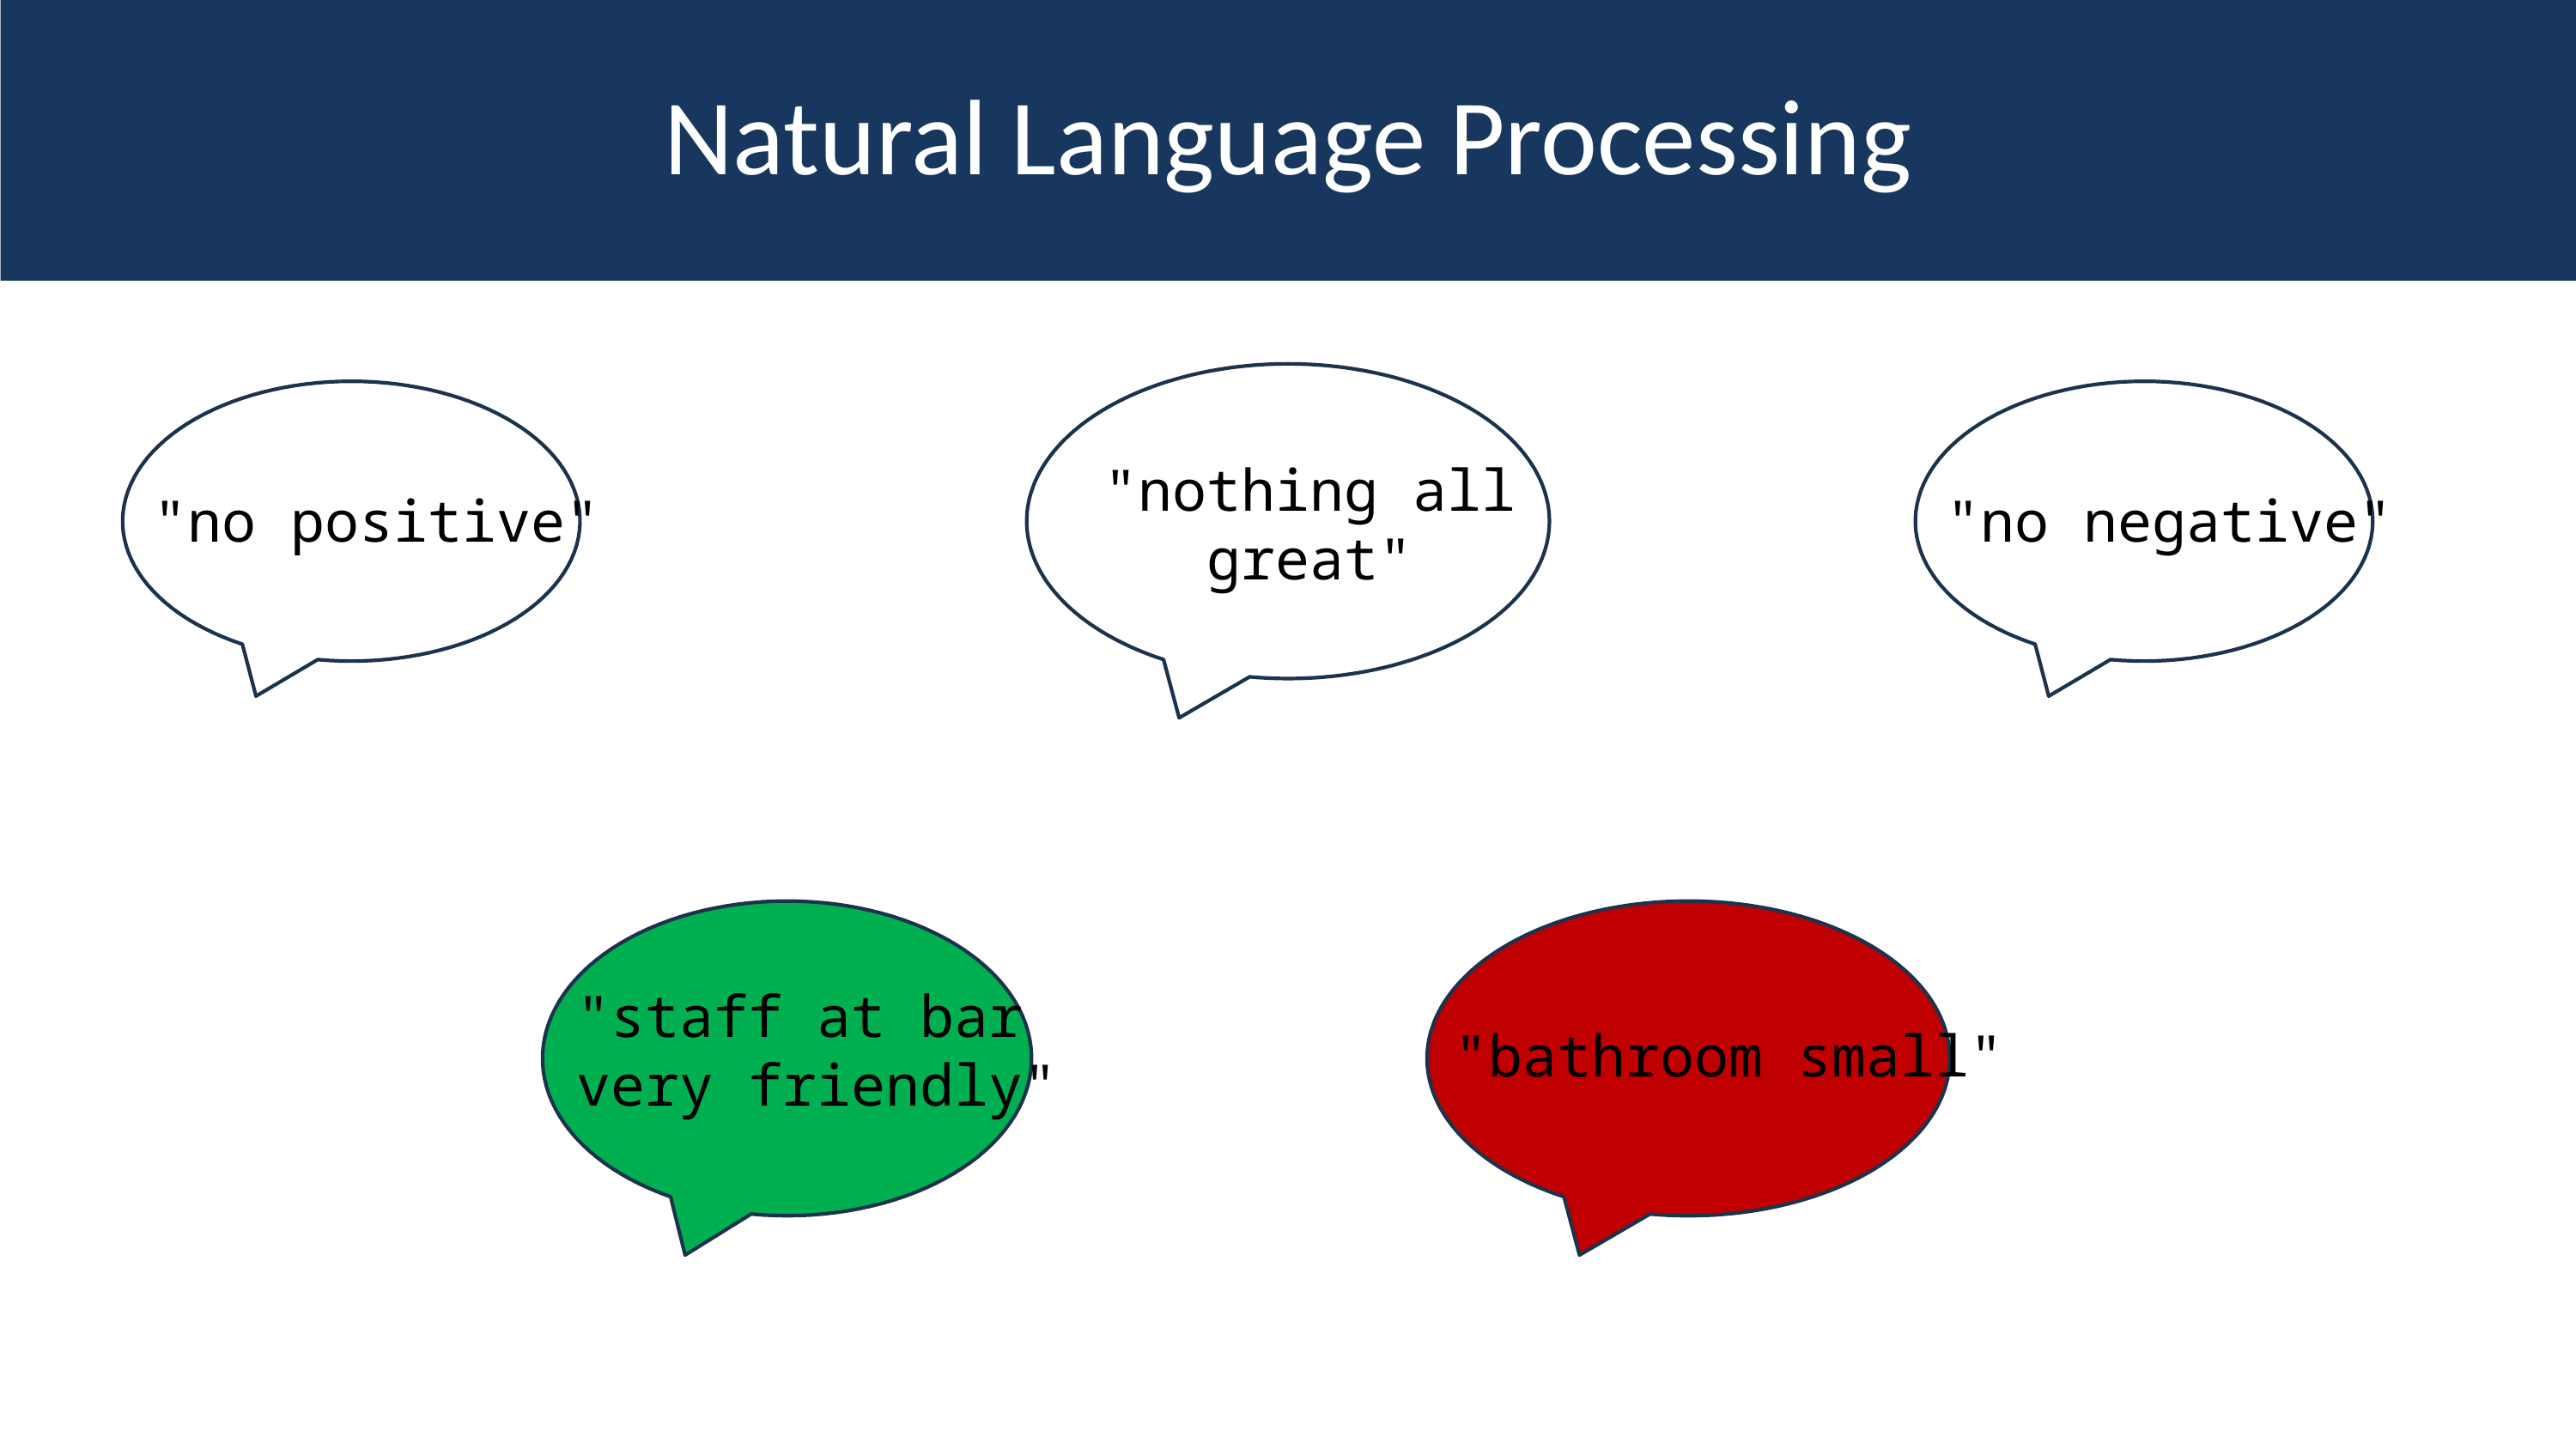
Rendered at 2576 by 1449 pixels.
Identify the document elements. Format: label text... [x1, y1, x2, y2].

text_box "no negative" [1933, 478, 2416, 564]
text_box "staff at bar very friendly" [563, 973, 1081, 1145]
text_box [542, 995, 563, 1122]
text_box [583, 1145, 992, 1256]
text_box [1426, 900, 1939, 1256]
text_box [580, 900, 993, 973]
text_box "bathroom small" [1441, 1013, 2069, 1106]
text_box Natural Language Processing [0, 0, 2576, 281]
text_box "no positive" [140, 478, 624, 564]
text_box "nothing all great" [1072, 447, 1548, 600]
